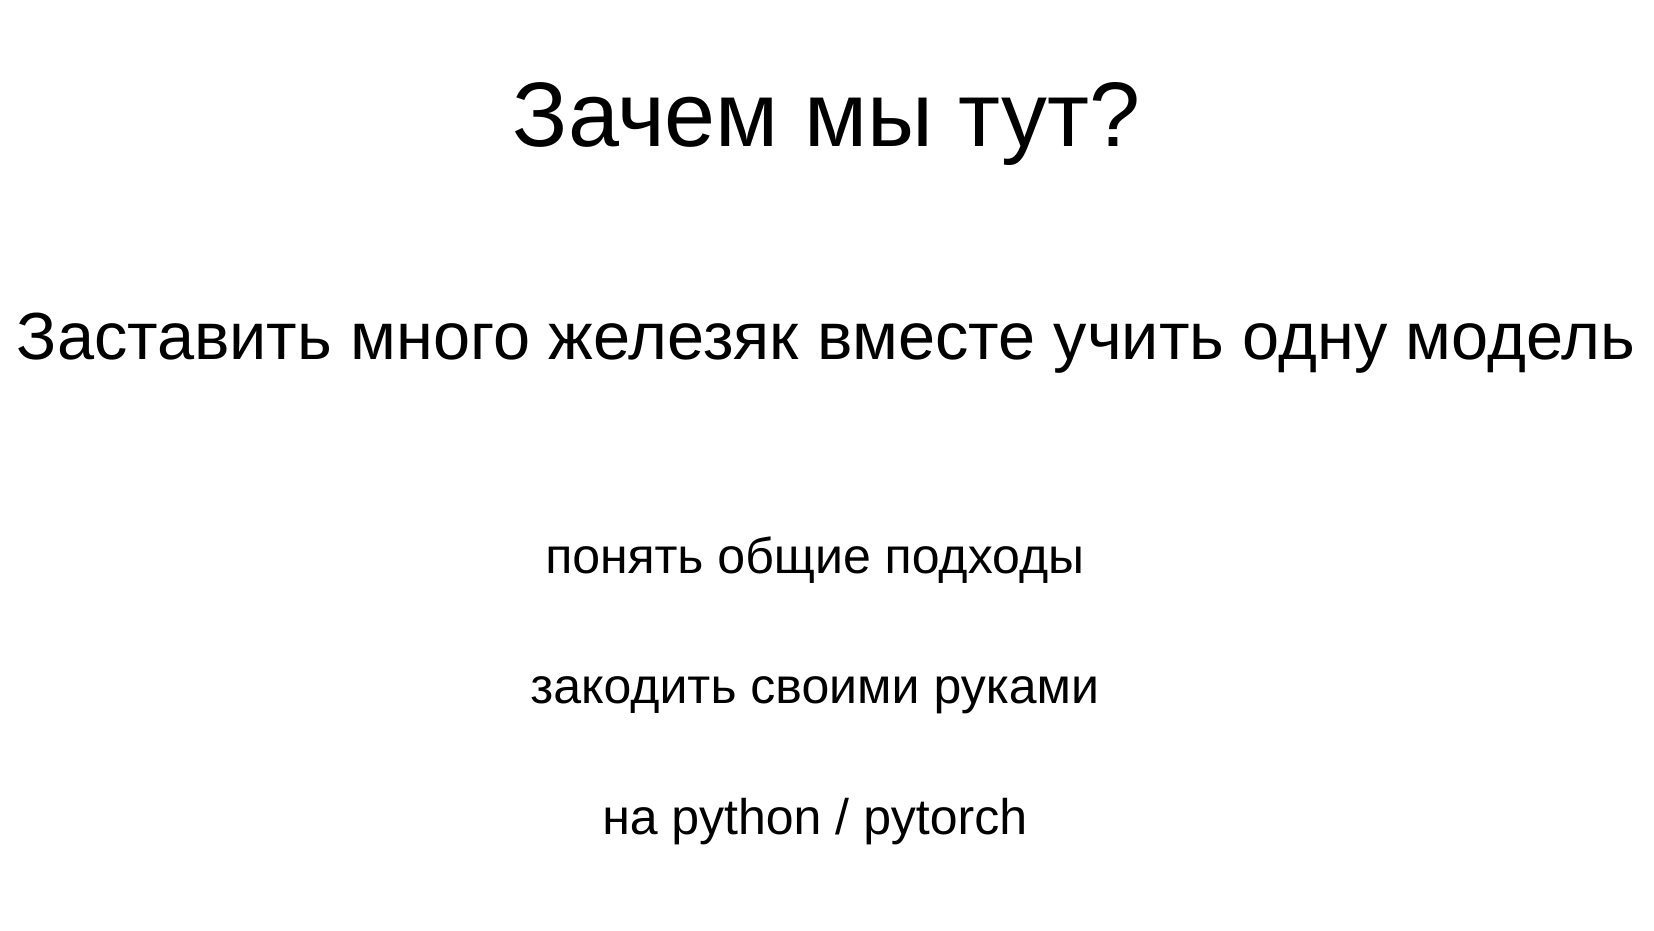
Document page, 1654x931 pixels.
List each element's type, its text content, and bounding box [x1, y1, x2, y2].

text_box понять общие подходы закодить своими руками на python / pytorch [390, 520, 1240, 853]
title Зачем мы тут? [82, 37, 1571, 193]
text_box Заставить много железяк вместе учить одну модель [0, 235, 1654, 438]
